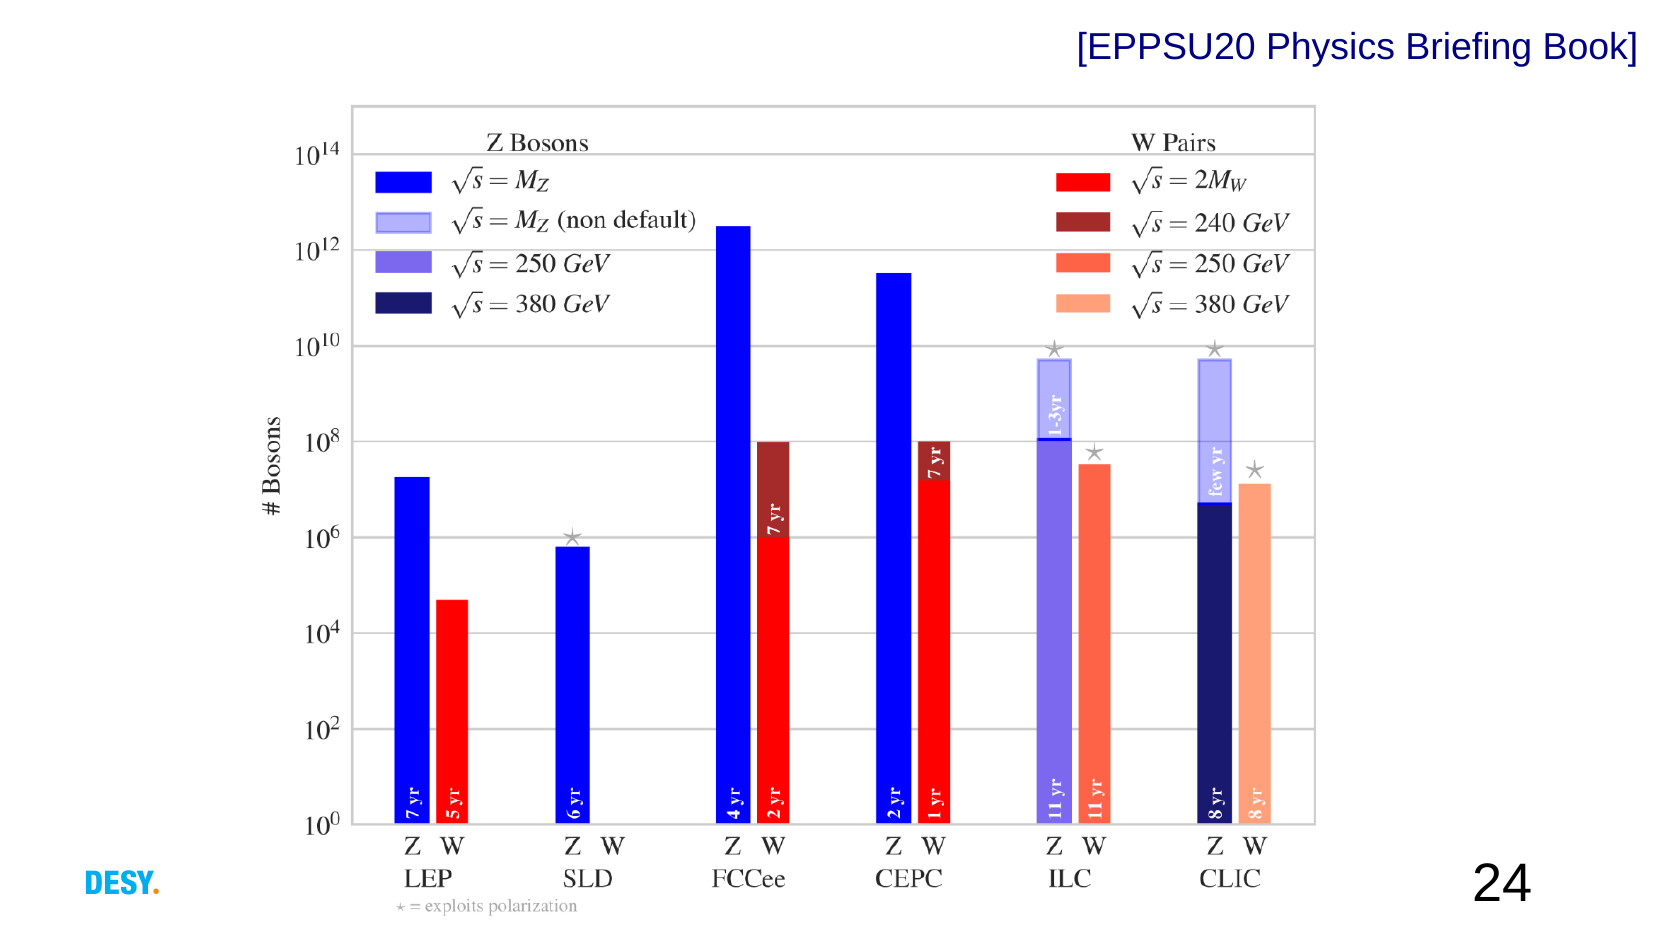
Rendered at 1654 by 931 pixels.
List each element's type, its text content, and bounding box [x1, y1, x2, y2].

picture [240, 89, 1337, 931]
text_box [EPPSU20 Physics Briefing Book] [1061, 18, 1654, 76]
